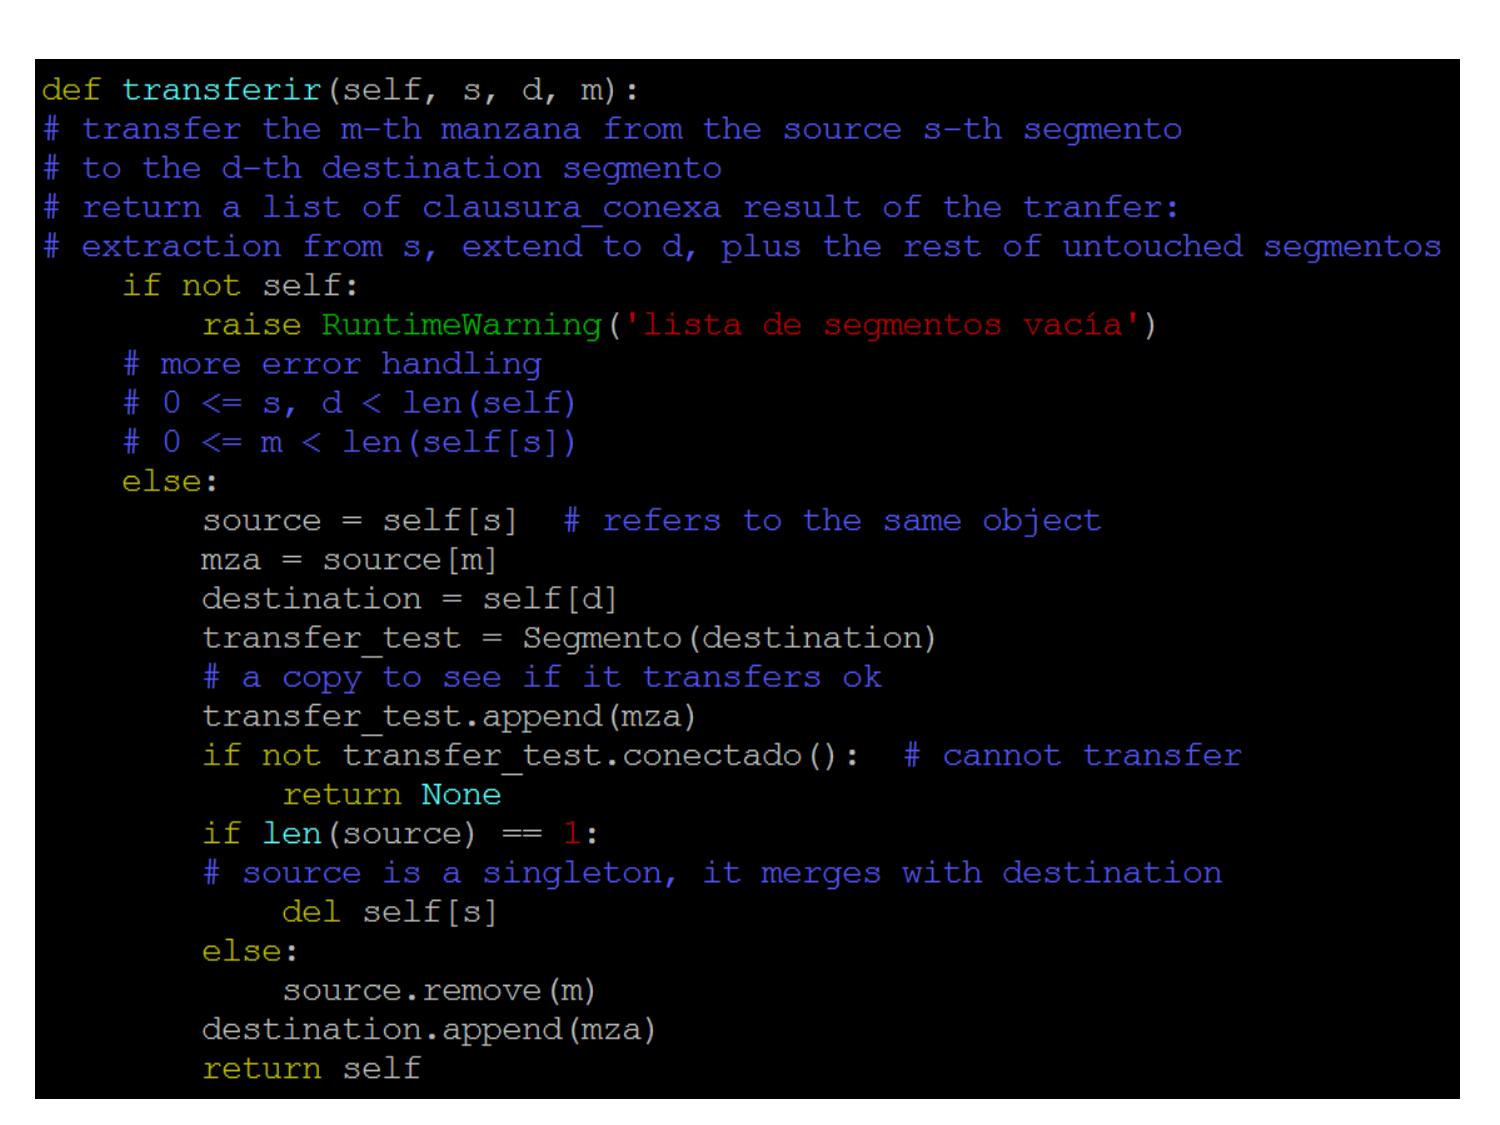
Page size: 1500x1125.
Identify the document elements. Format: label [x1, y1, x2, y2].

picture [35, 59, 1460, 1099]
